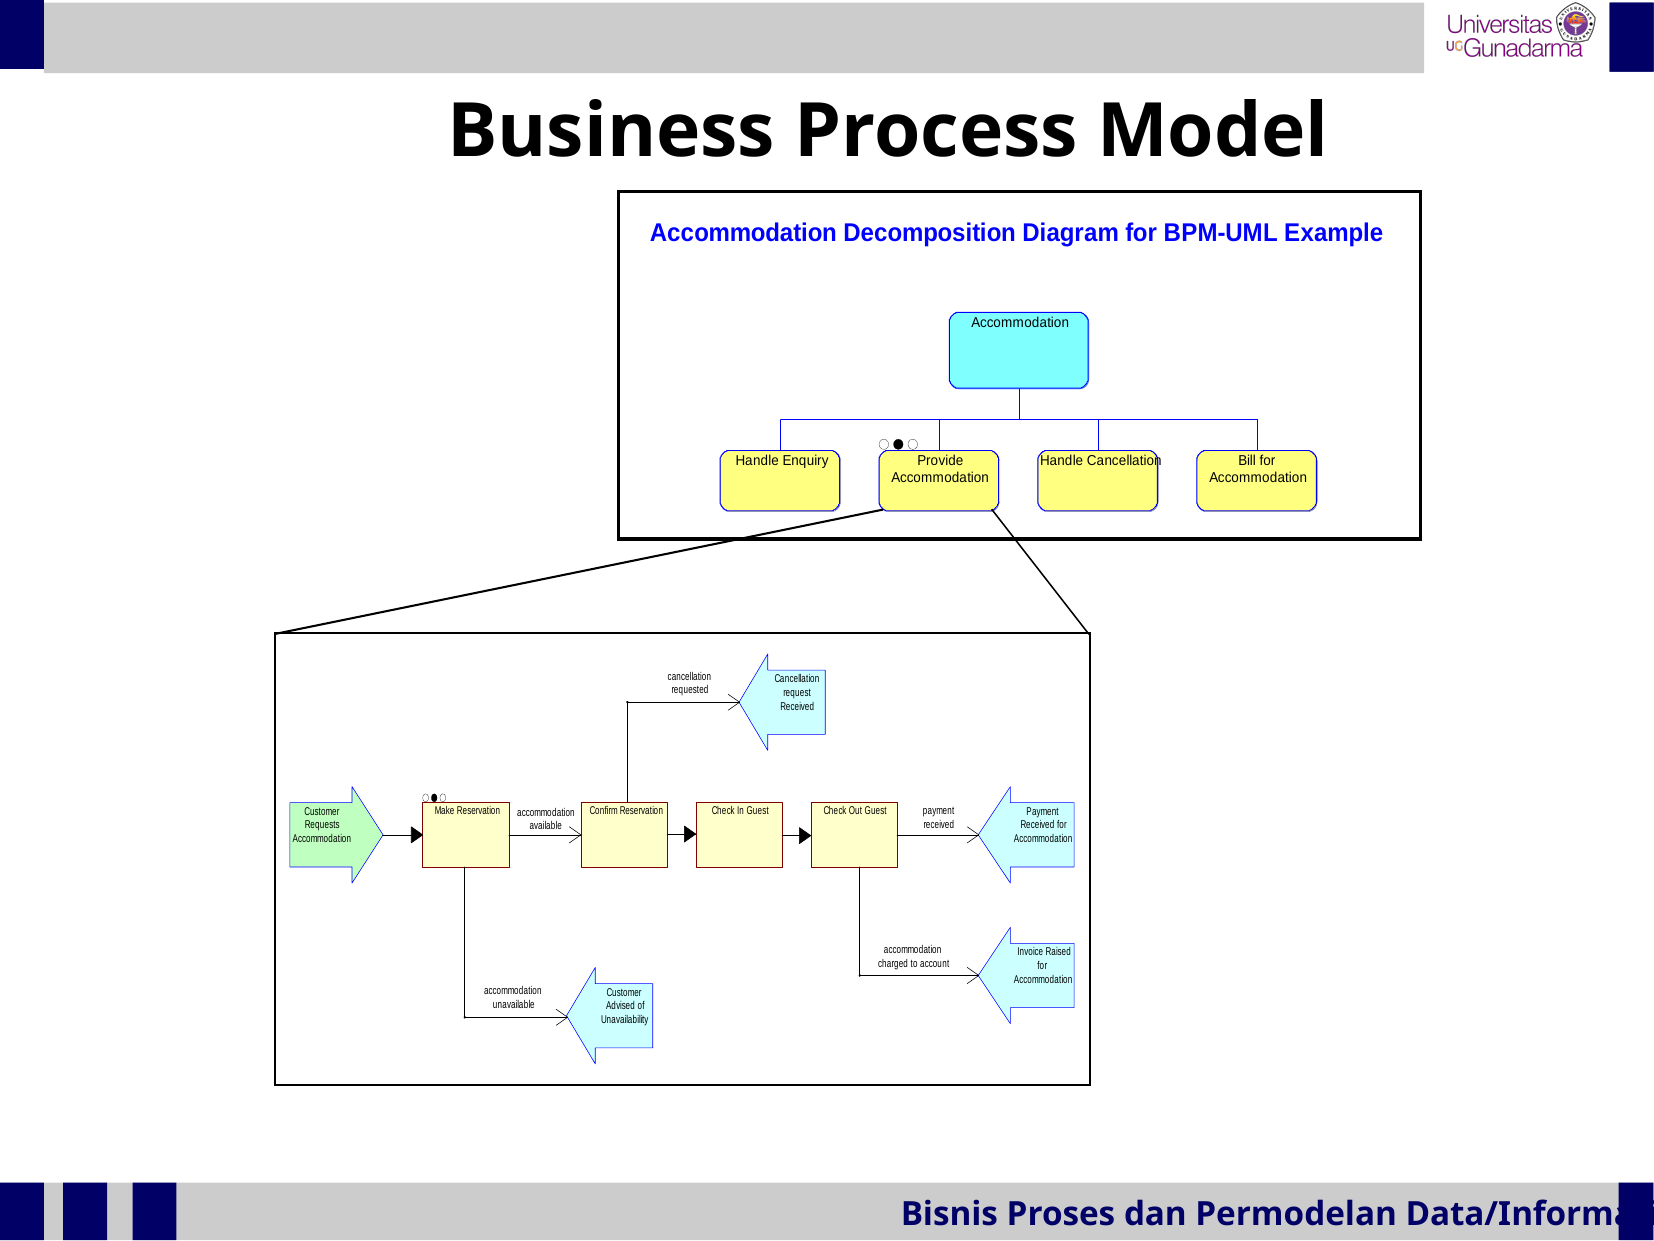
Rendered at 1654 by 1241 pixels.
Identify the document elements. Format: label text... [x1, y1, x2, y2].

title Business Process Model [179, 68, 1571, 184]
picture [275, 633, 1089, 1084]
picture [1437, 2, 1610, 62]
picture [620, 192, 1420, 538]
